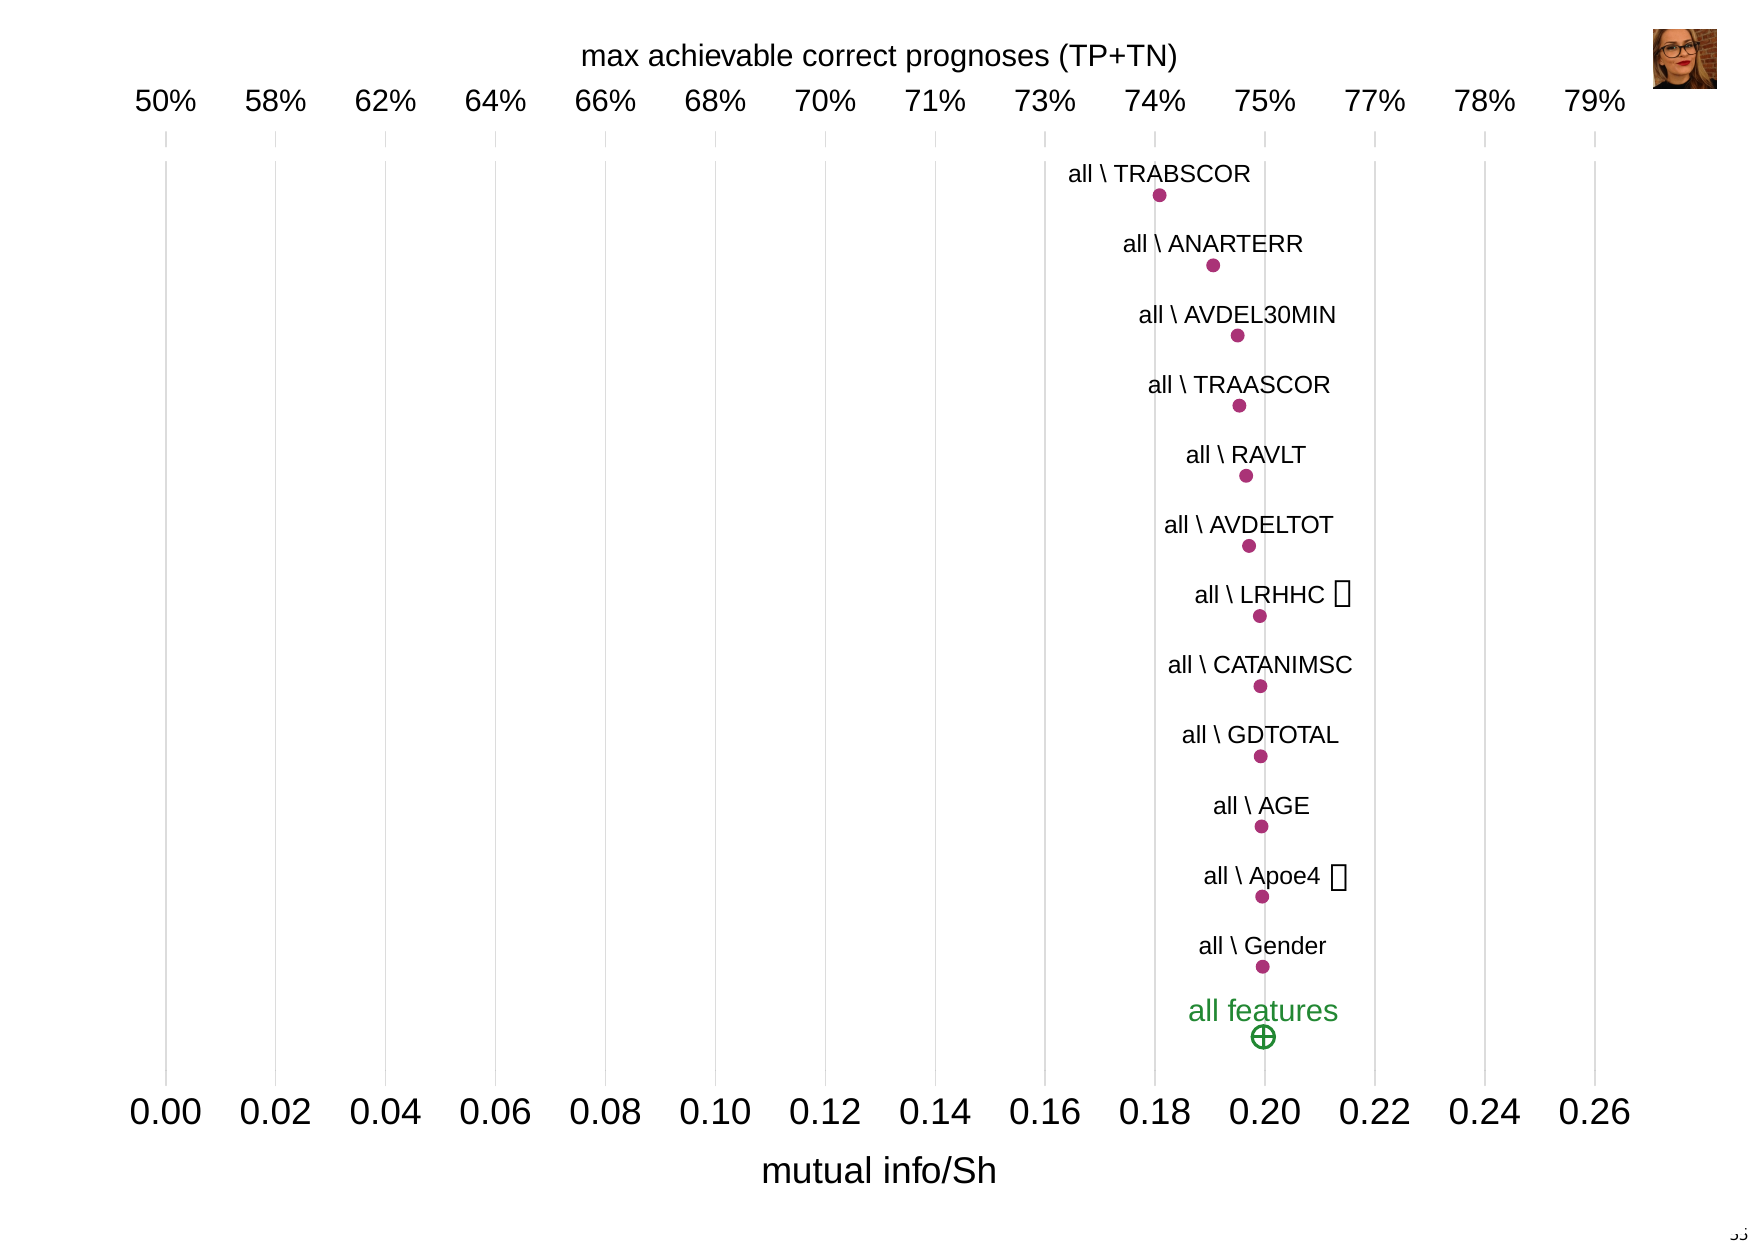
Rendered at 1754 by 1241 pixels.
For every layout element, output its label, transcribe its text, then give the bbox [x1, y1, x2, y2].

text_box 🧬 [1313, 844, 1395, 910]
picture [9, 6, 1745, 1235]
text_box 🧠 [1316, 560, 1398, 626]
